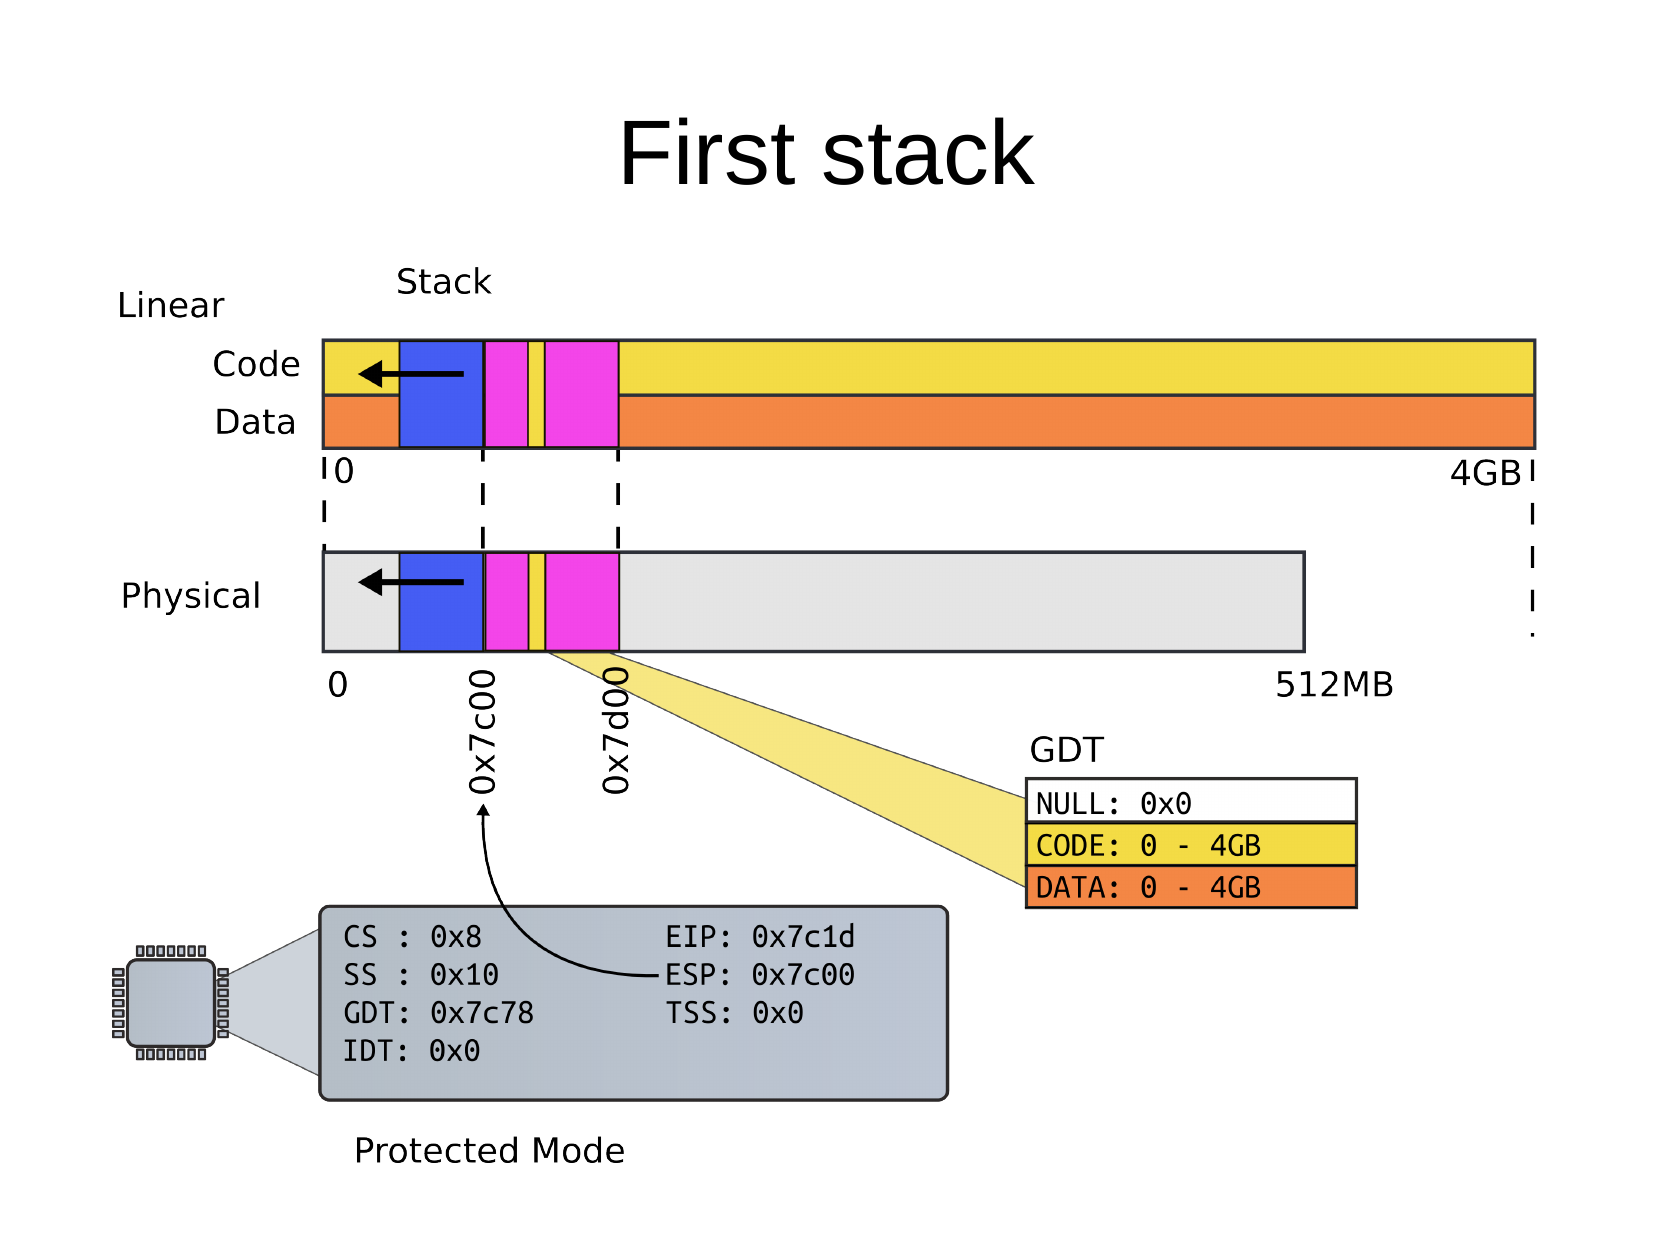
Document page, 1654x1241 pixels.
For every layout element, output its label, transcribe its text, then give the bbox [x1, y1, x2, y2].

title First stack [82, 49, 1571, 257]
picture [112, 267, 1537, 1163]
